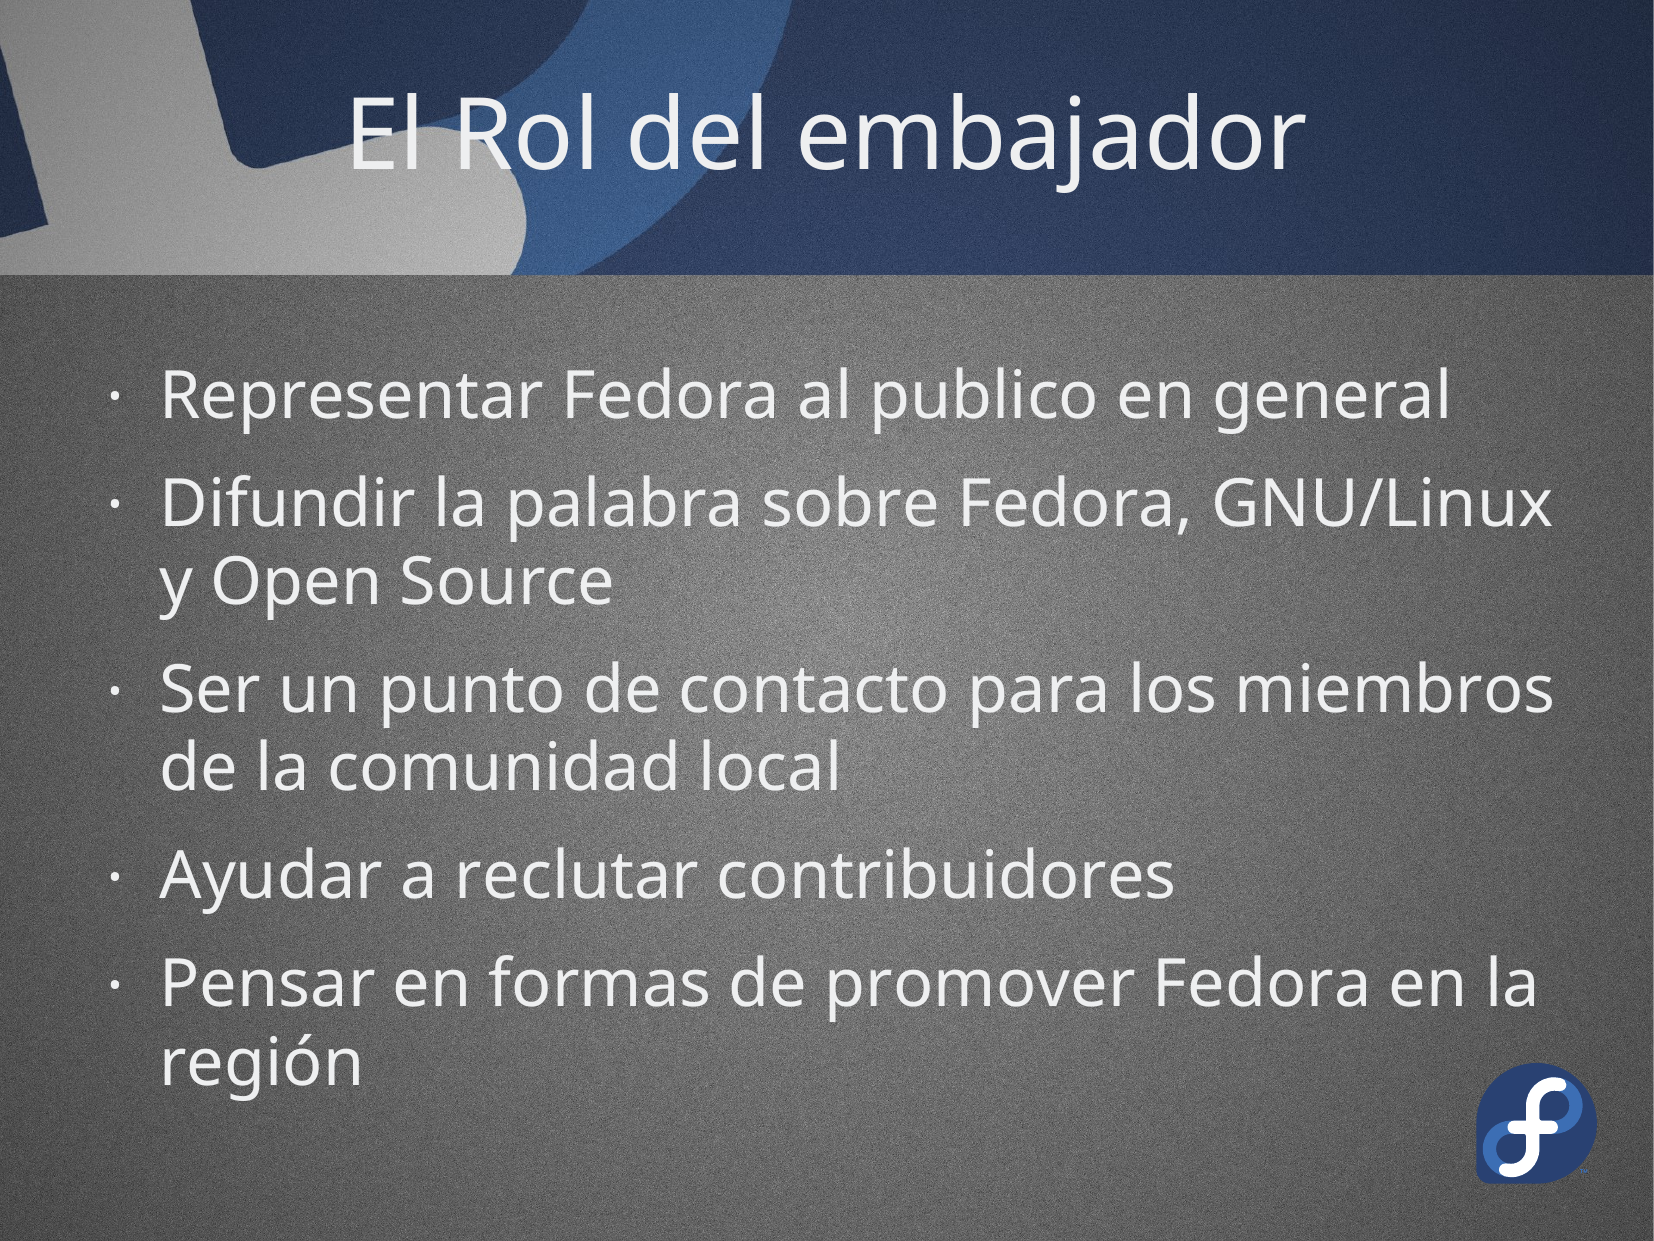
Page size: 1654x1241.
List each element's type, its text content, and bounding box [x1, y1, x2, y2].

picture [0, 0, 1654, 1241]
text_box Representar Fedora al publico en general Difundir la palabra sobre Fedora, GNU/Linux y Open Source Ser un punto de contacto para los miembros de la comunidad local Ayudar a reclutar contribuidores Pensar en formas de promover Fedora en la región [88, 354, 1565, 1064]
text_box El Rol del embajador [88, 29, 1565, 237]
